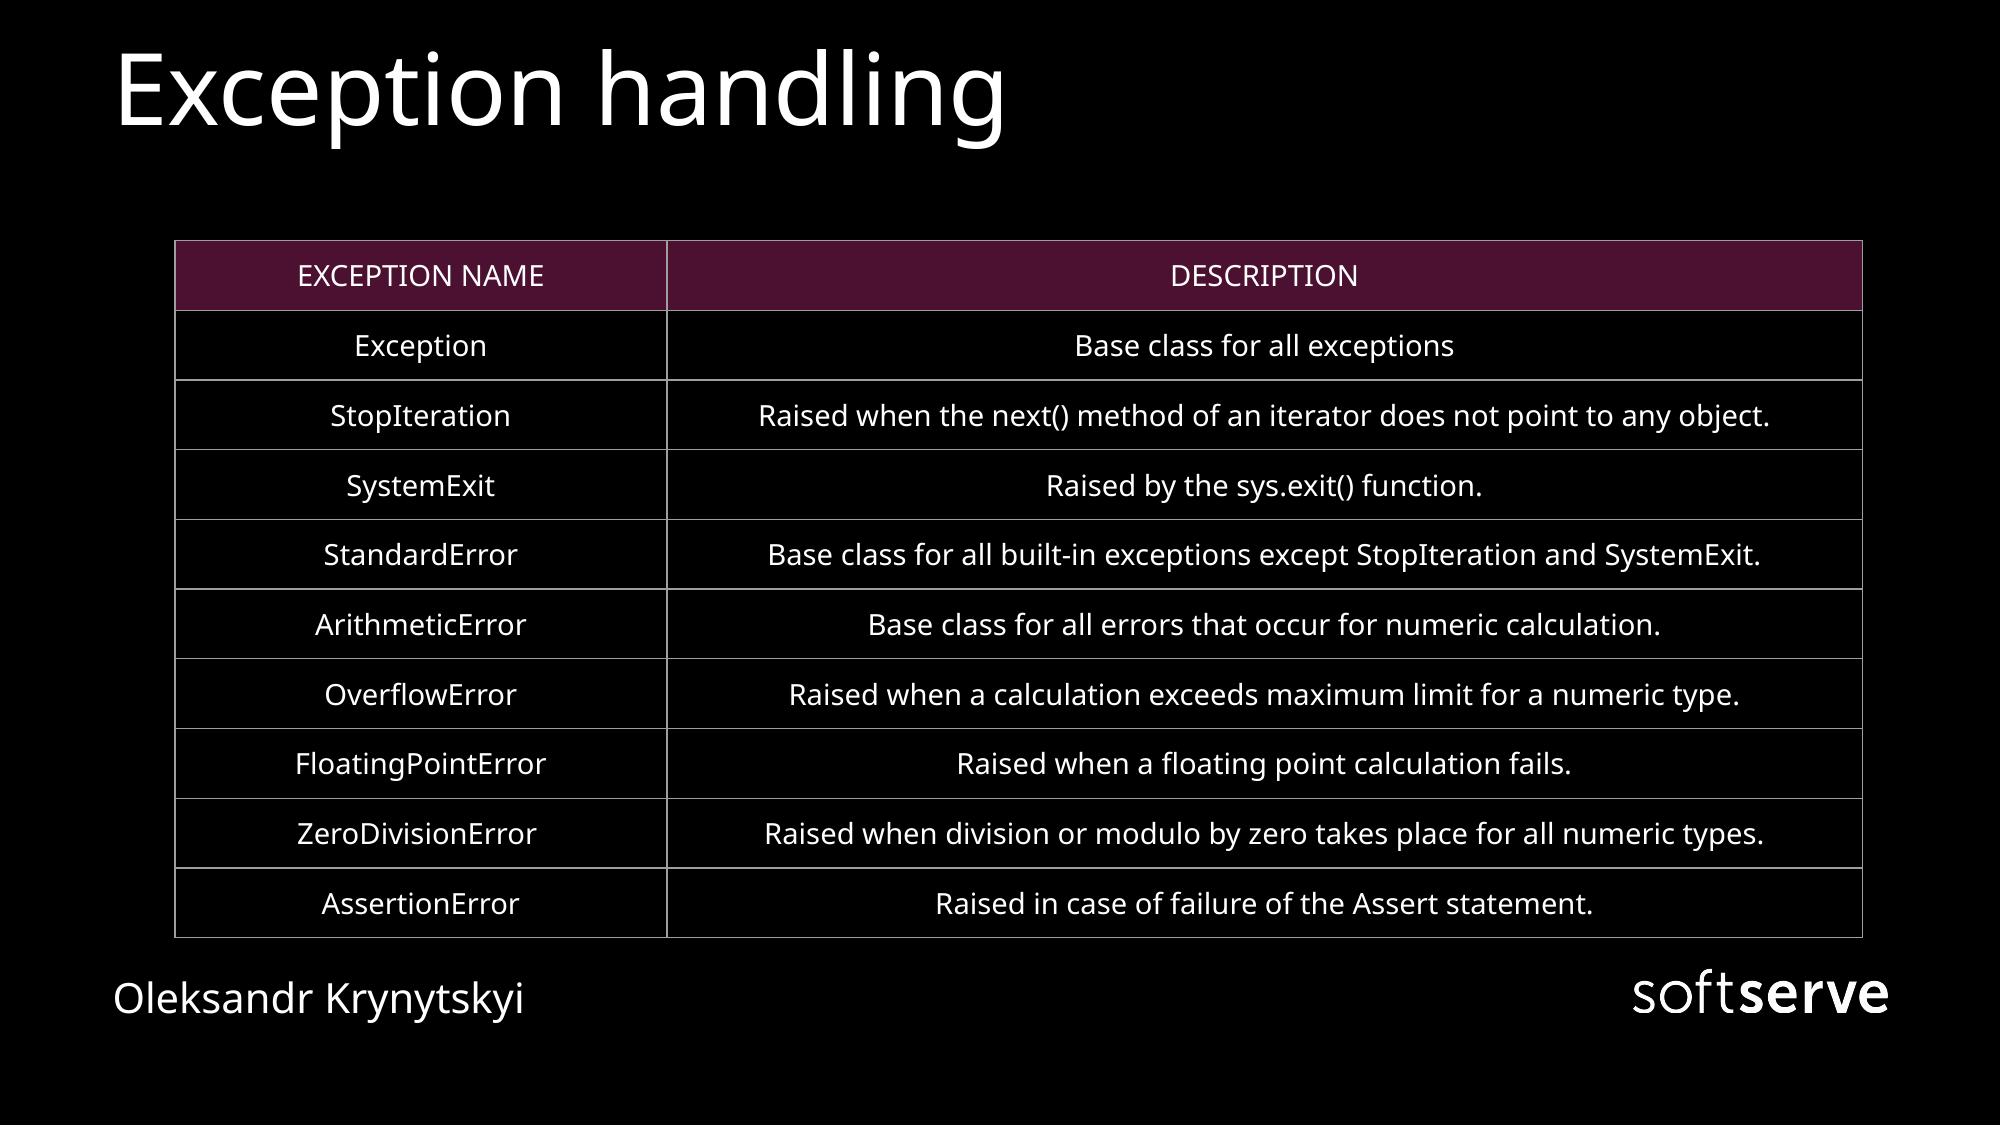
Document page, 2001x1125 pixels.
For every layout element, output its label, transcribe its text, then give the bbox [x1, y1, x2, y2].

table_cell StopIteration [176, 381, 666, 449]
table_cell Base class for all exceptions [668, 311, 1862, 379]
table_cell ZeroDivisionError [176, 799, 666, 867]
table_cell Raised when a calculation exceeds maximum limit for a numeric type. [668, 659, 1862, 728]
table_cell OverflowError [176, 659, 666, 728]
table_cell Exception [176, 311, 666, 379]
table_cell Raised by the sys.exit() function. [668, 450, 1862, 519]
picture [1633, 968, 1888, 1013]
table_cell Raised when division or modulo by zero takes place for all numeric types. [668, 799, 1862, 867]
table_cell AssertionError [176, 869, 666, 937]
table_cell Raised when a floating point calculation fails. [668, 729, 1862, 798]
table_header EXCEPTION NAME [176, 241, 666, 310]
table_cell FloatingPointError [176, 729, 666, 798]
table_cell Raised in case of failure of the Assert statement. [668, 869, 1862, 937]
table_cell Base class for all errors that occur for numeric calculation. [668, 590, 1862, 658]
table_cell SystemExit [176, 450, 666, 519]
table_cell StandardError [176, 520, 666, 588]
title Exception handling [112, 33, 1888, 155]
table_header DESCRIPTION [668, 241, 1862, 310]
table_cell ArithmeticError [176, 590, 666, 658]
table_cell Raised when the next() method of an iterator does not point to any object. [668, 381, 1862, 449]
list Oleksandr Krynytskyi [112, 970, 682, 1019]
table_cell Base class for all built-in exceptions except StopIteration and SystemExit. [668, 520, 1862, 588]
